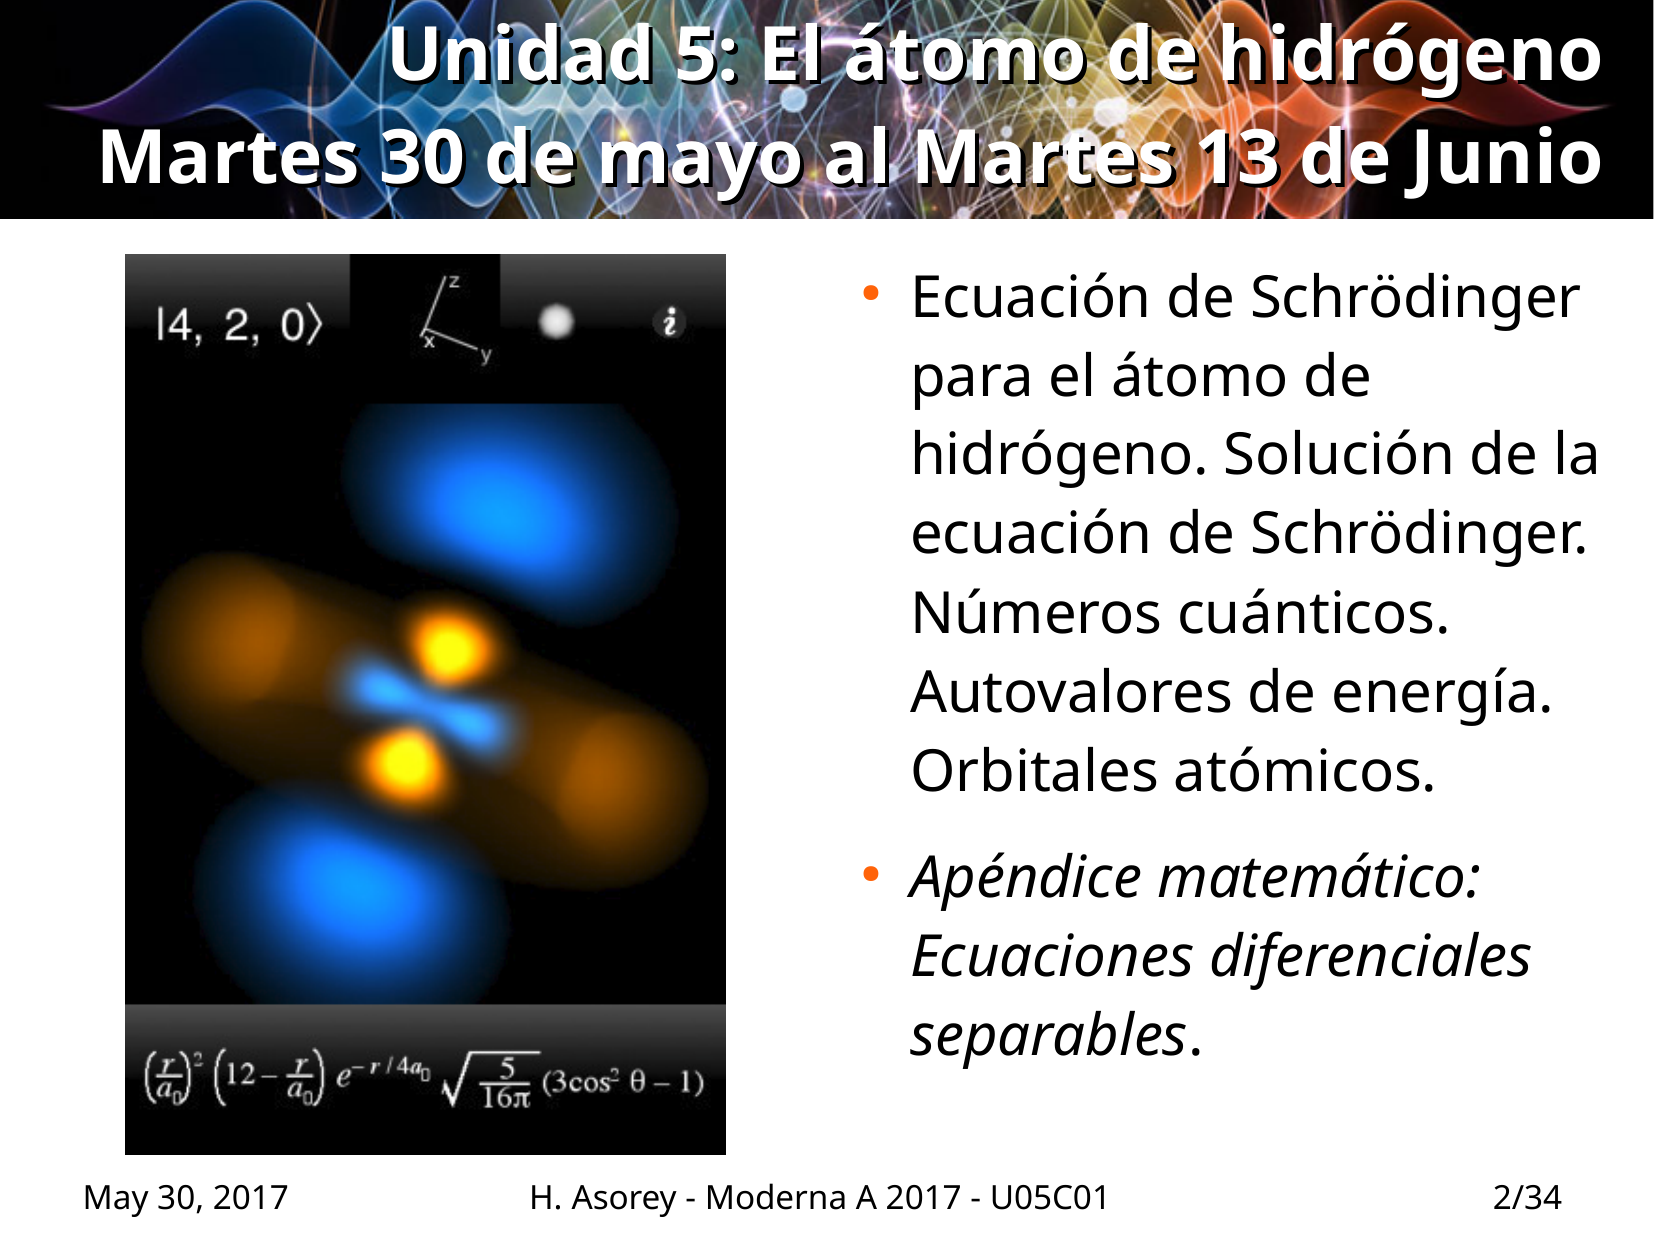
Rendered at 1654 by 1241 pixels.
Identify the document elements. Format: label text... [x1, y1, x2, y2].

list Ecuación de Schrödinger para el átomo de hidrógeno. Solución de la ecuación de Schrödinger. Números cuánticos. Autovalores de energía. Orbitales atómicos. Apéndice matemático: Ecuaciones diferenciales separables. [844, 255, 1606, 1156]
picture [125, 254, 726, 1156]
title Unidad 5: El átomo de hidrógeno Martes 30 de mayo al Martes 13 de Junio [45, 11, 1606, 195]
picture [0, 0, 1654, 219]
